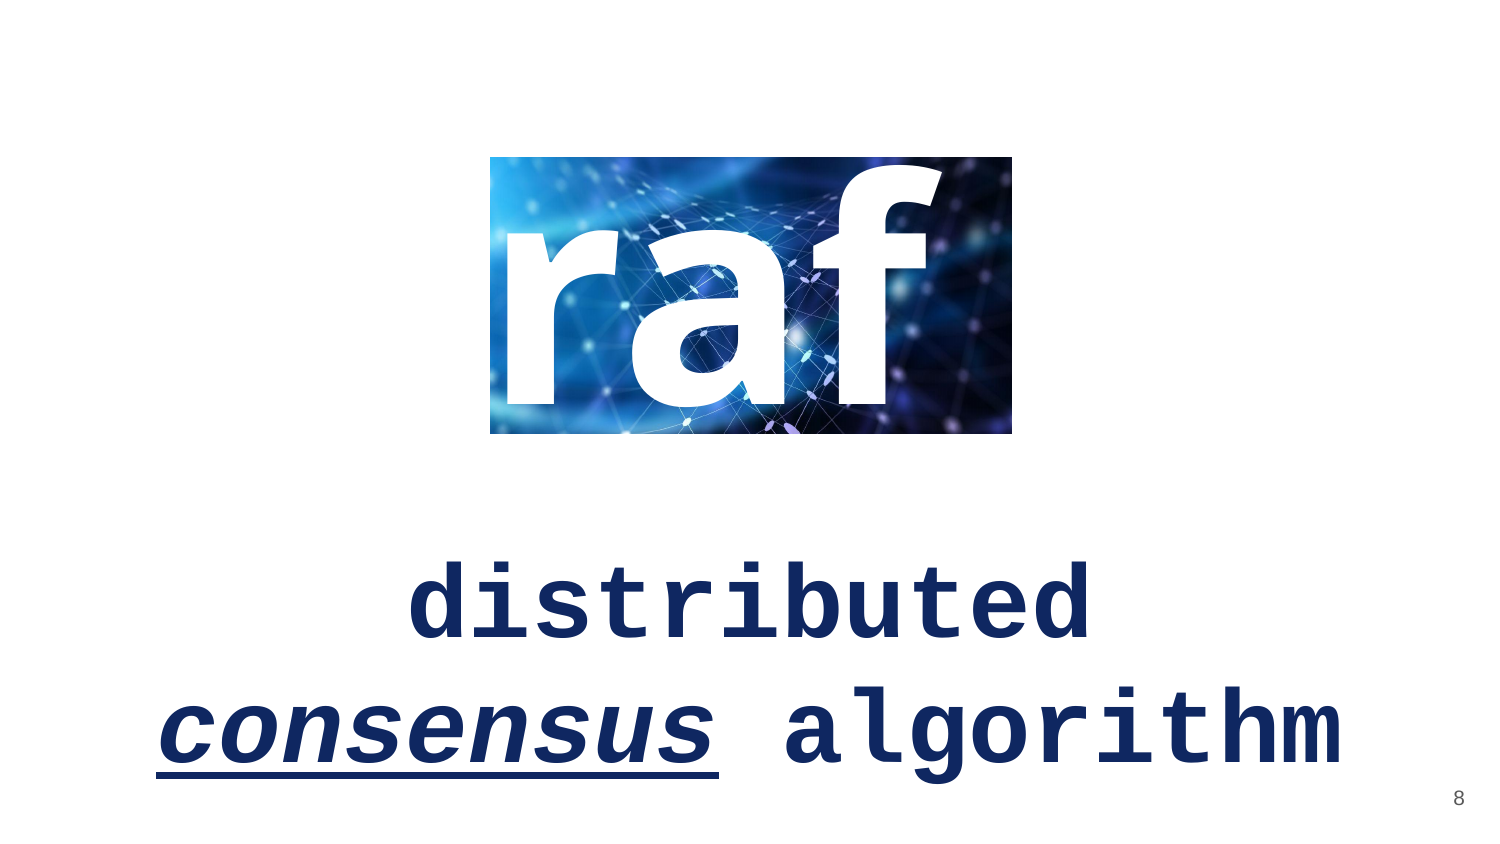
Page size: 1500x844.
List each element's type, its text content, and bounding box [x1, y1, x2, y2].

picture [490, 353, 1012, 434]
text_box raft [680, 325, 738, 353]
slide_number <number> [1389, 764, 1480, 830]
text_box raft [468, 77, 1032, 353]
picture [680, 353, 735, 373]
text_box distributed consensus algorithm [134, 518, 1365, 641]
